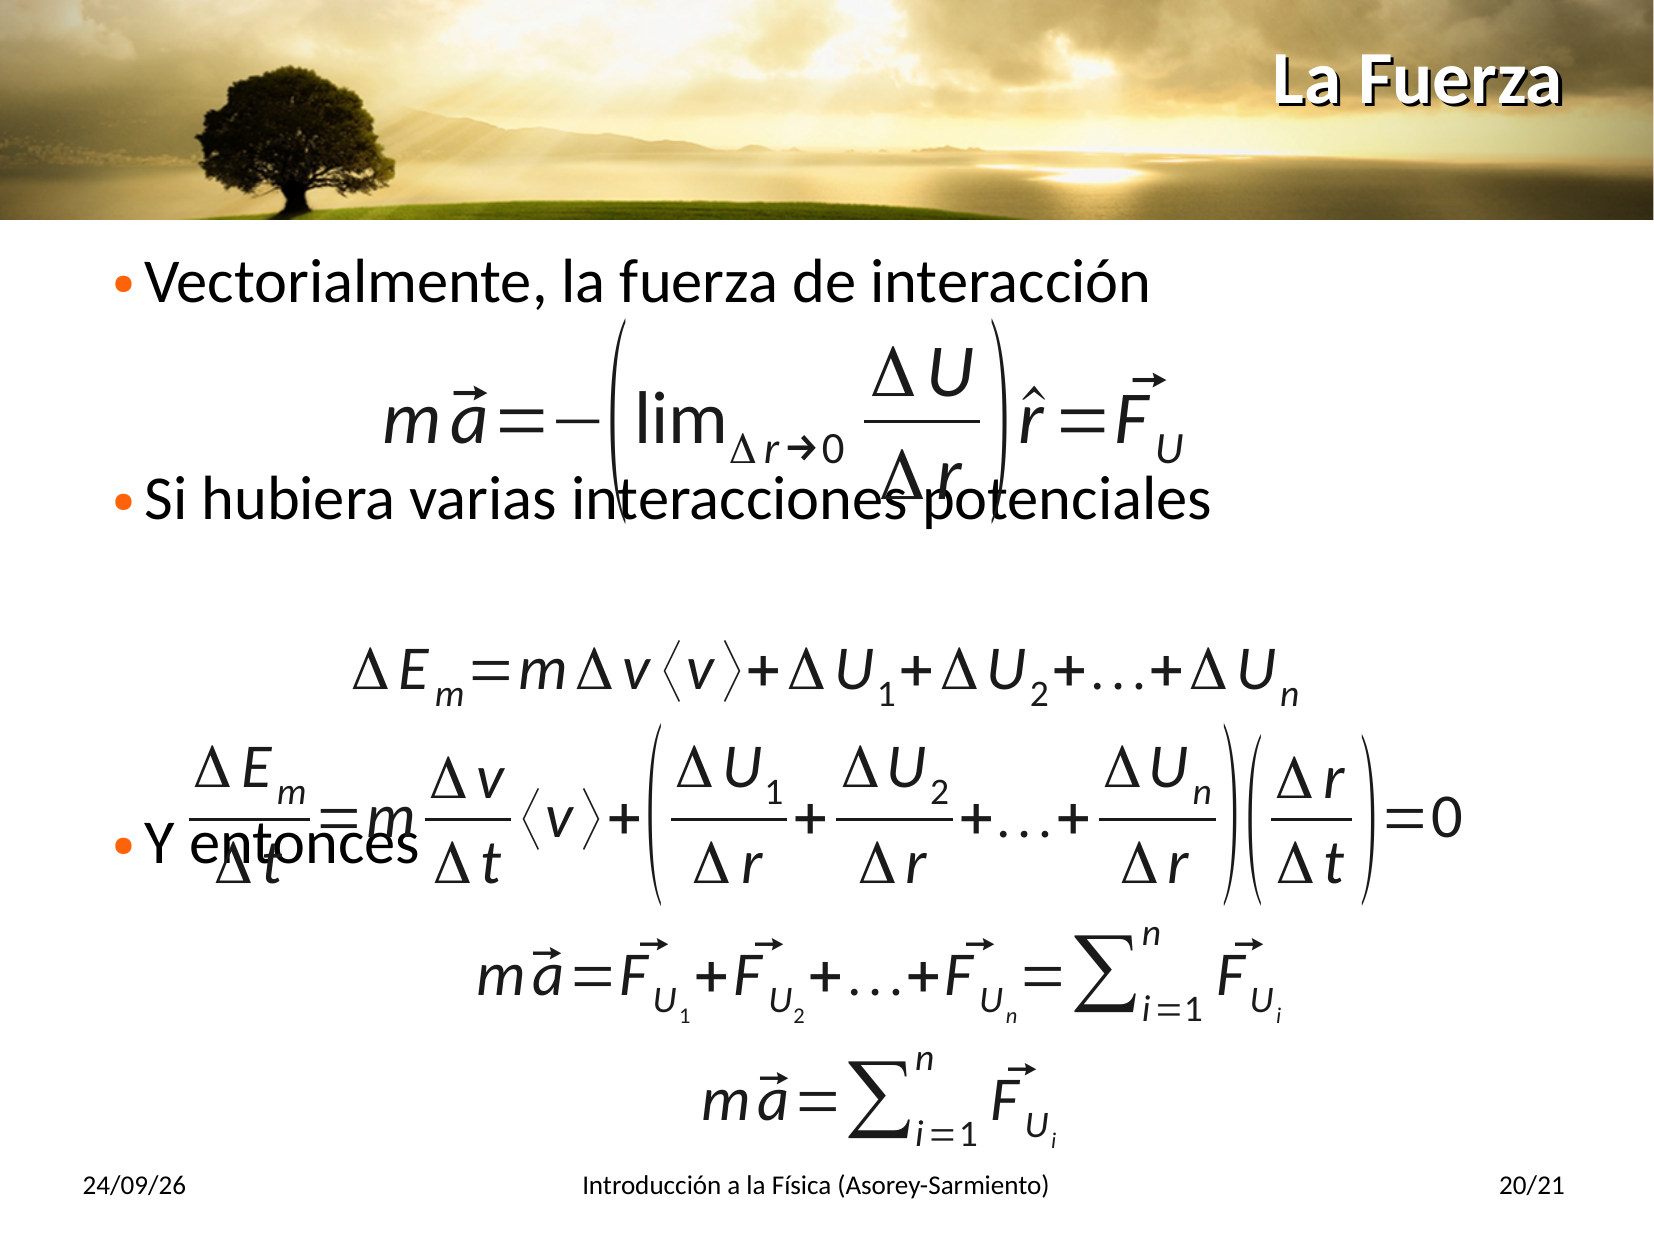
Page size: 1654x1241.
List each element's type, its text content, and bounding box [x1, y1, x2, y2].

list Vectorialmente, la fuerza de interacción Si hubiera varias interacciones potenciales Y entonces [82, 255, 1571, 1156]
chart [375, 315, 1193, 529]
title La Fuerza [75, 19, 1564, 151]
picture [0, 0, 1654, 220]
chart [180, 630, 1471, 1158]
